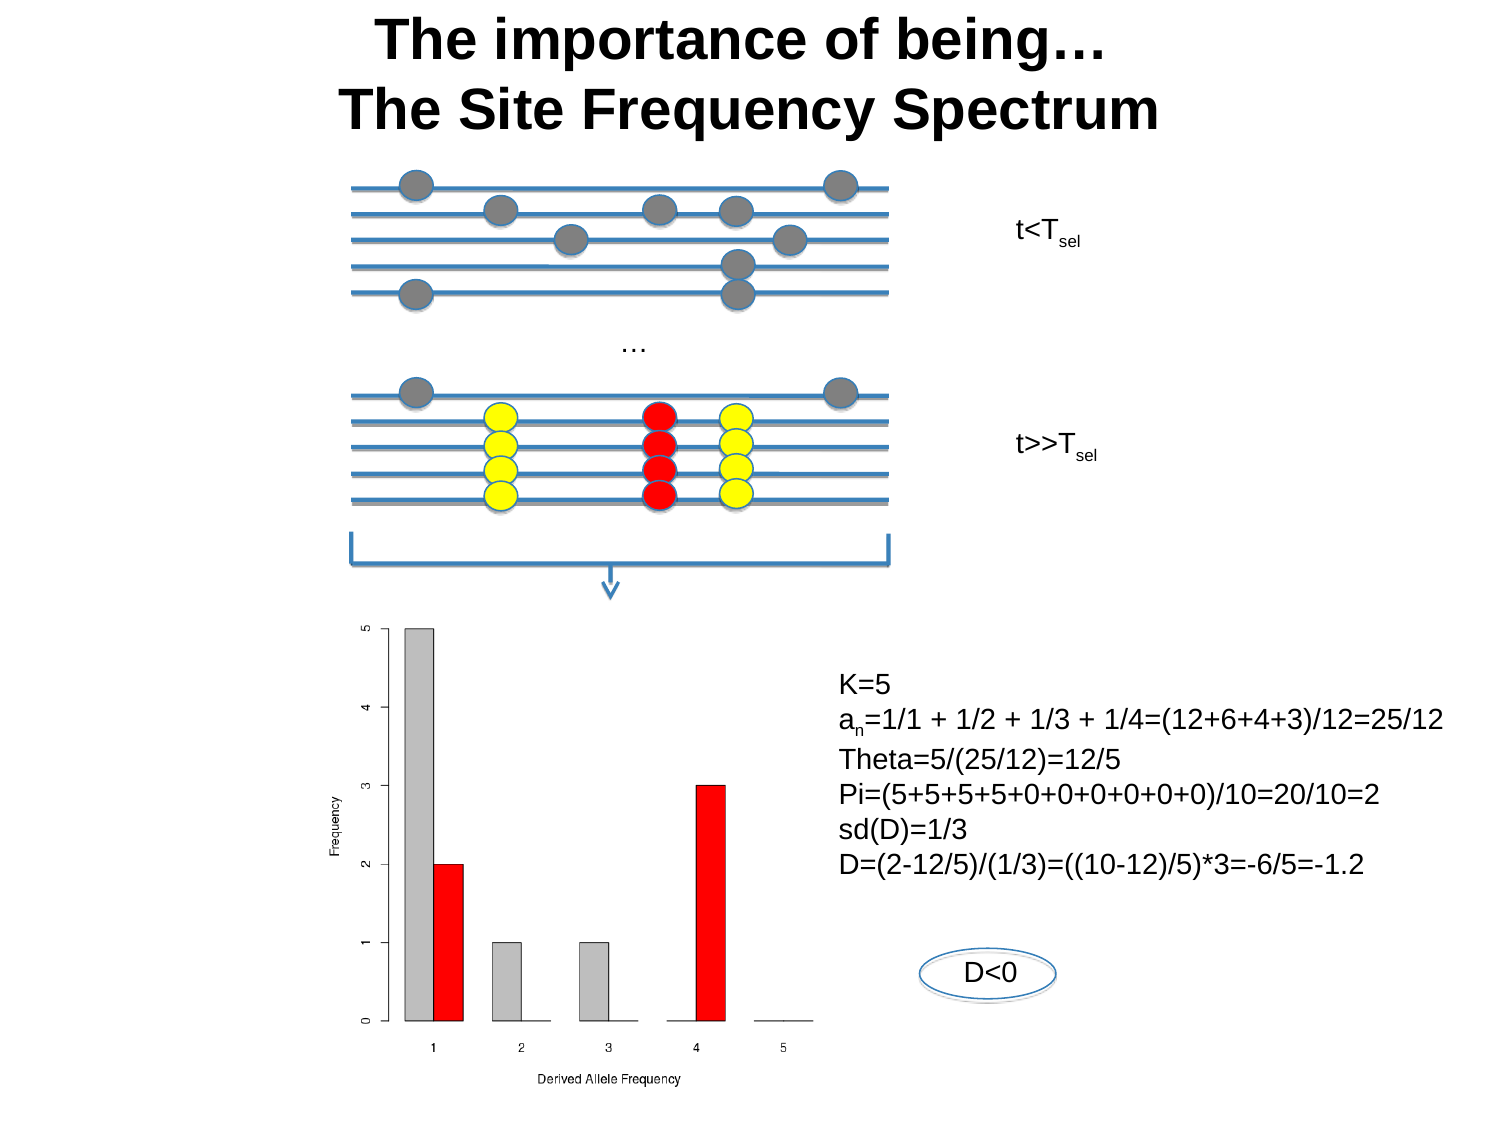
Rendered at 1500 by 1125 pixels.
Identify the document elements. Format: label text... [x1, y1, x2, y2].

text_box [399, 279, 433, 310]
text_box [642, 402, 677, 511]
title The importance of being… The Site Frequency Spectrum [0, 21, 1500, 121]
text_box t<Tsel [1001, 203, 1163, 259]
text_box [484, 402, 518, 511]
text_box D<0 [948, 946, 1033, 997]
text_box [719, 403, 754, 509]
text_box … [604, 315, 664, 366]
text_box [823, 170, 858, 201]
text_box [773, 225, 807, 256]
picture [326, 614, 821, 1091]
text_box [554, 224, 589, 255]
text_box [642, 195, 677, 225]
text_box [399, 377, 434, 408]
text_box K=5 an=1/1 + 1/2 + 1/3 + 1/4=(12+6+4+3)/12=25/12 Theta=5/(25/12)=12/5 Pi=(5+5+5+5+0+0+0+0+0+0)/10=20/10=2 sd(D)=1/3 D=(2-12/5)/(1/3)=((10-12)/5)*3=-6/5=-1.2 [823, 658, 1475, 888]
text_box t>>Tsel [1001, 417, 1163, 473]
text_box [721, 249, 756, 310]
text_box [823, 378, 858, 408]
text_box [399, 170, 434, 201]
text_box [719, 196, 754, 227]
text_box [484, 195, 518, 226]
